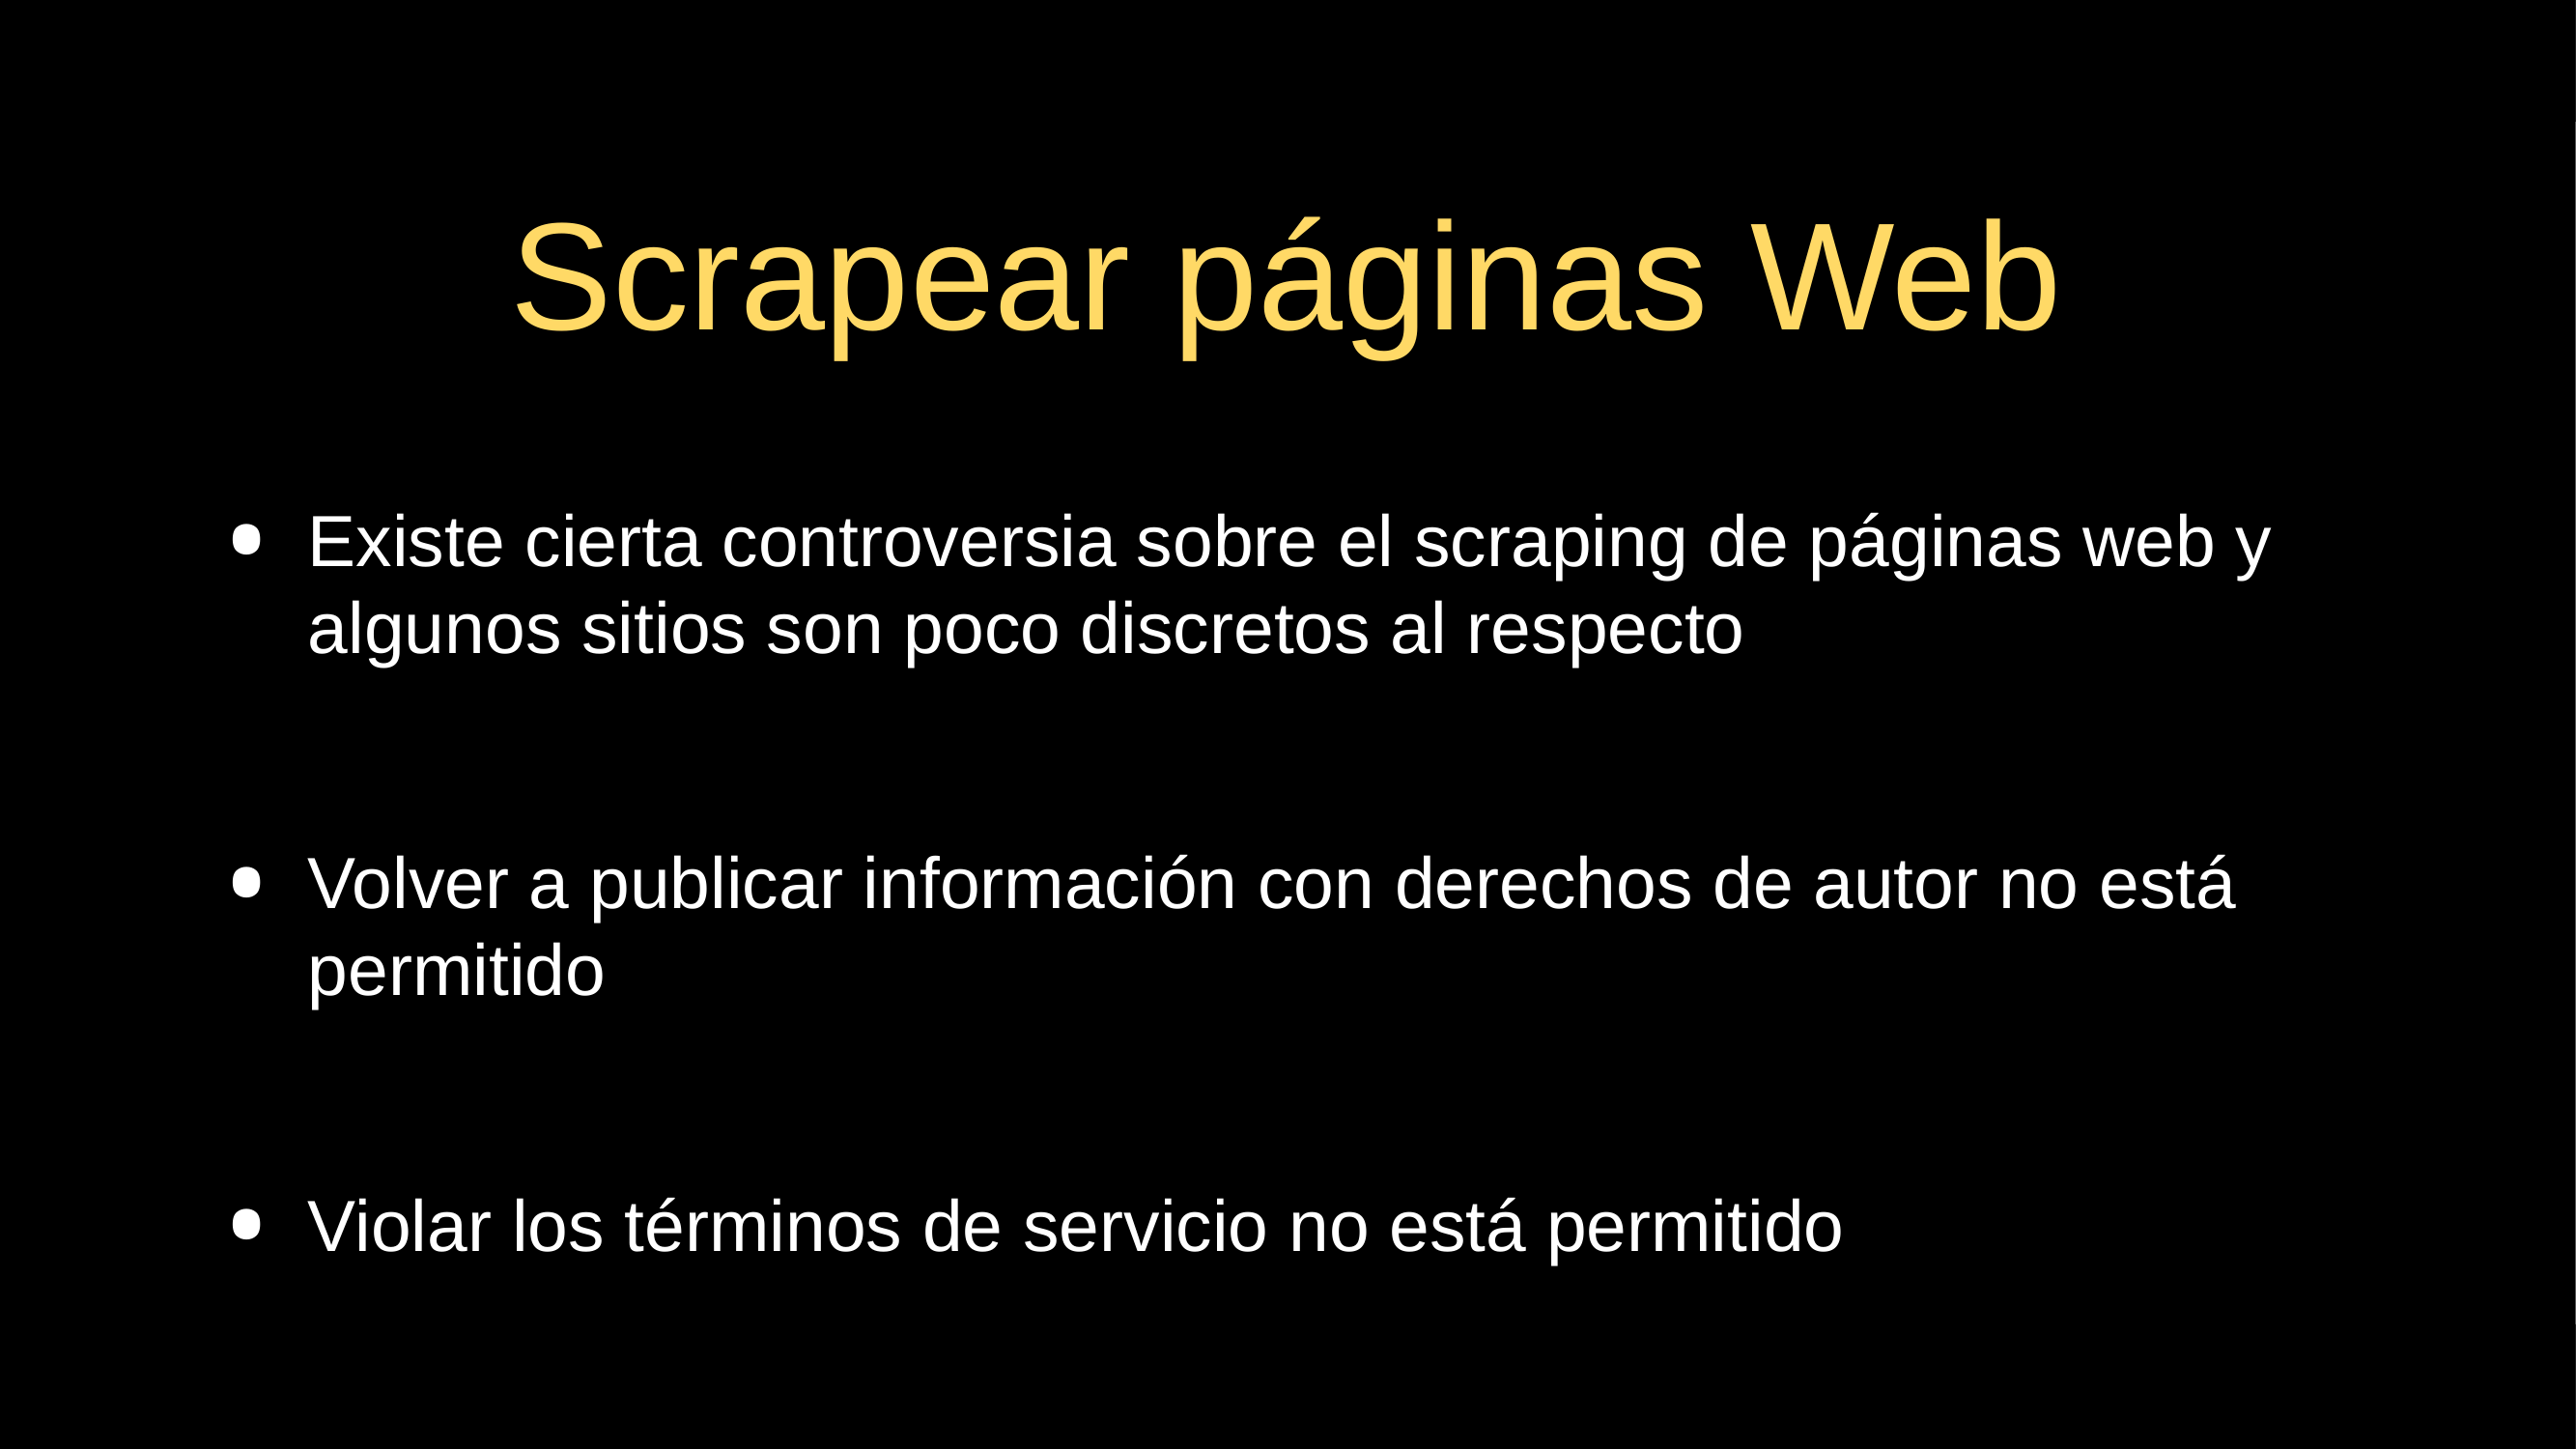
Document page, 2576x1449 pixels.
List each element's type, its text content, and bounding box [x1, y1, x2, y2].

title Scrapear páginas Web [183, 133, 2391, 403]
list Existe cierta controversia sobre el scraping de páginas web y algunos sitios son poco discretos al respecto Volver a publicar información con derechos de autor no está permitido Violar los términos de servicio no está permitido [183, 487, 2391, 1317]
